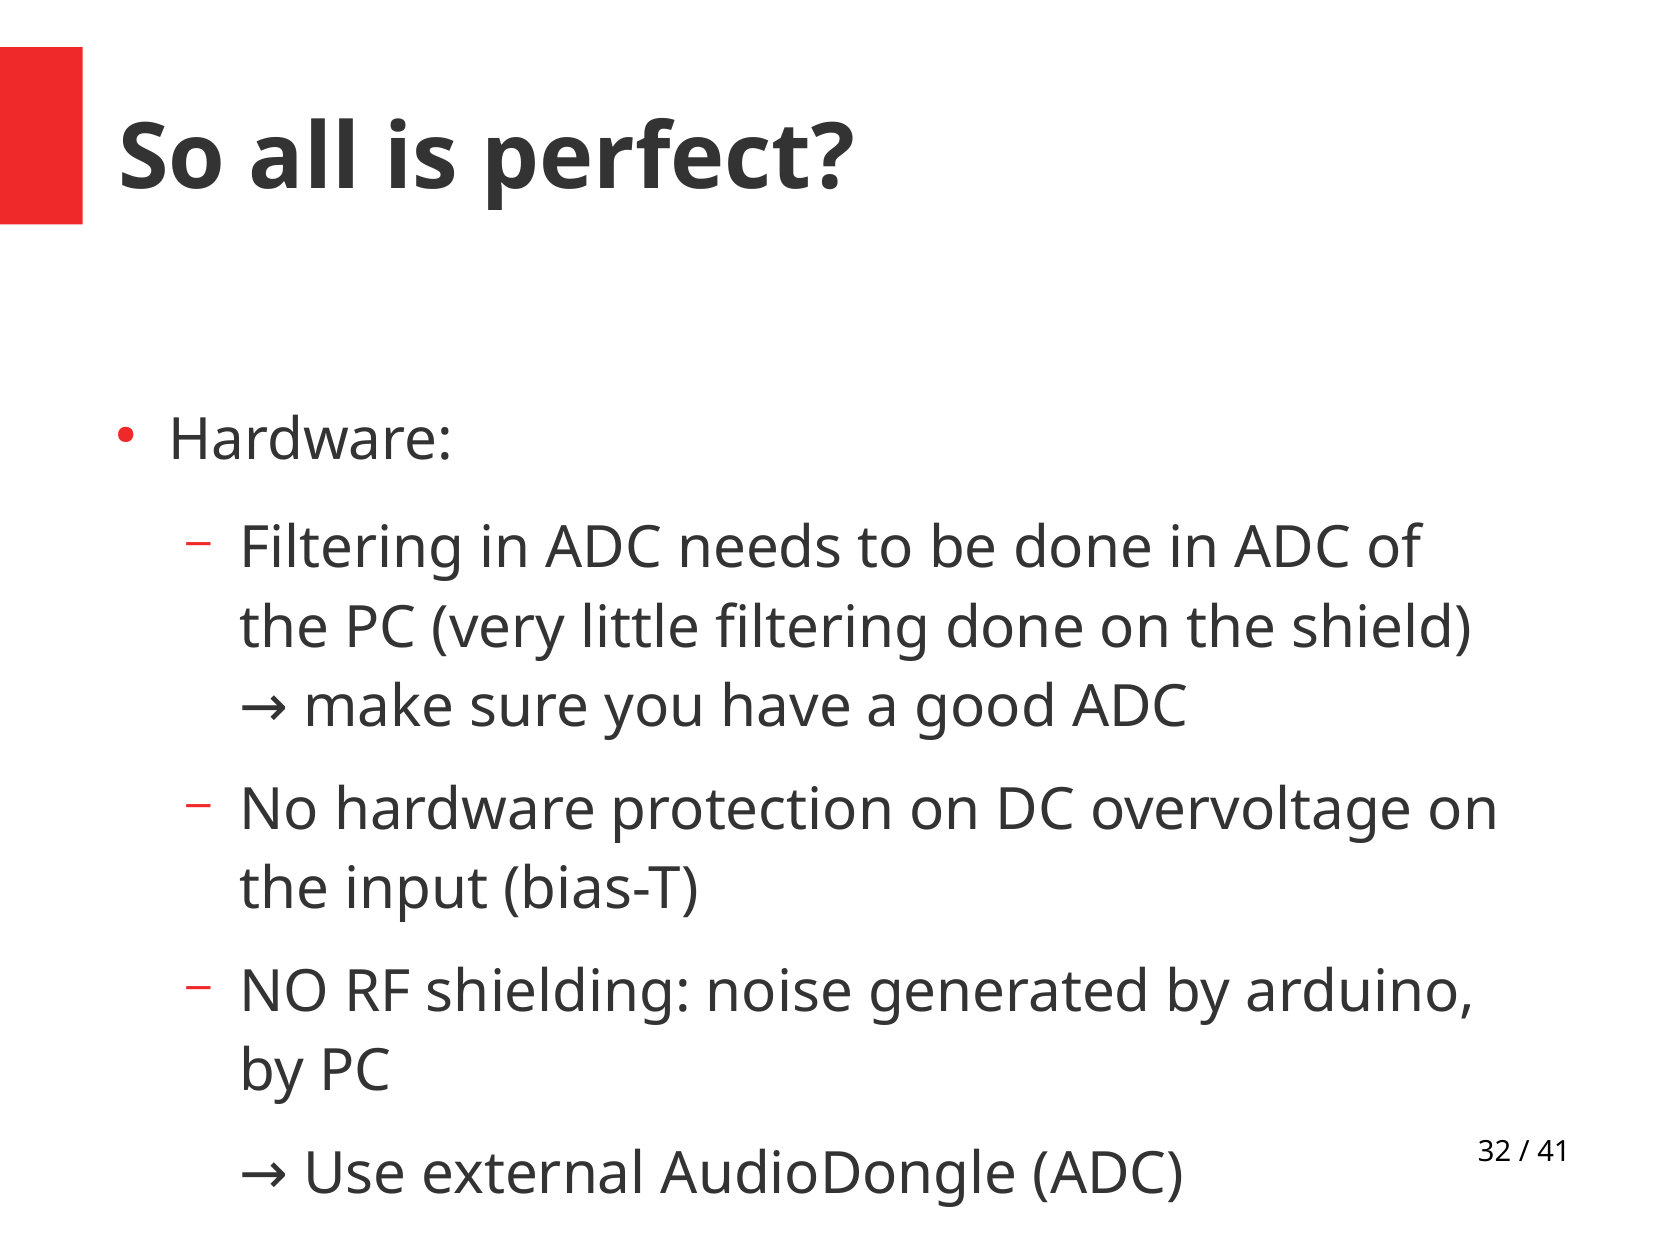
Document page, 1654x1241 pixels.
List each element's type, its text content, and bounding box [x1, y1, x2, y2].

title So all is perfect? [118, 49, 1571, 257]
text_box [813, 603, 849, 642]
list Hardware: Filtering in ADC needs to be done in ADC of the PC (very little filtering done on the shield) → make sure you have a good ADC No hardware protection on DC overvoltage on the input (bias-T) NO RF shielding: noise generated by arduino, by PC → Use external AudioDongle (ADC) [97, 288, 1516, 1114]
